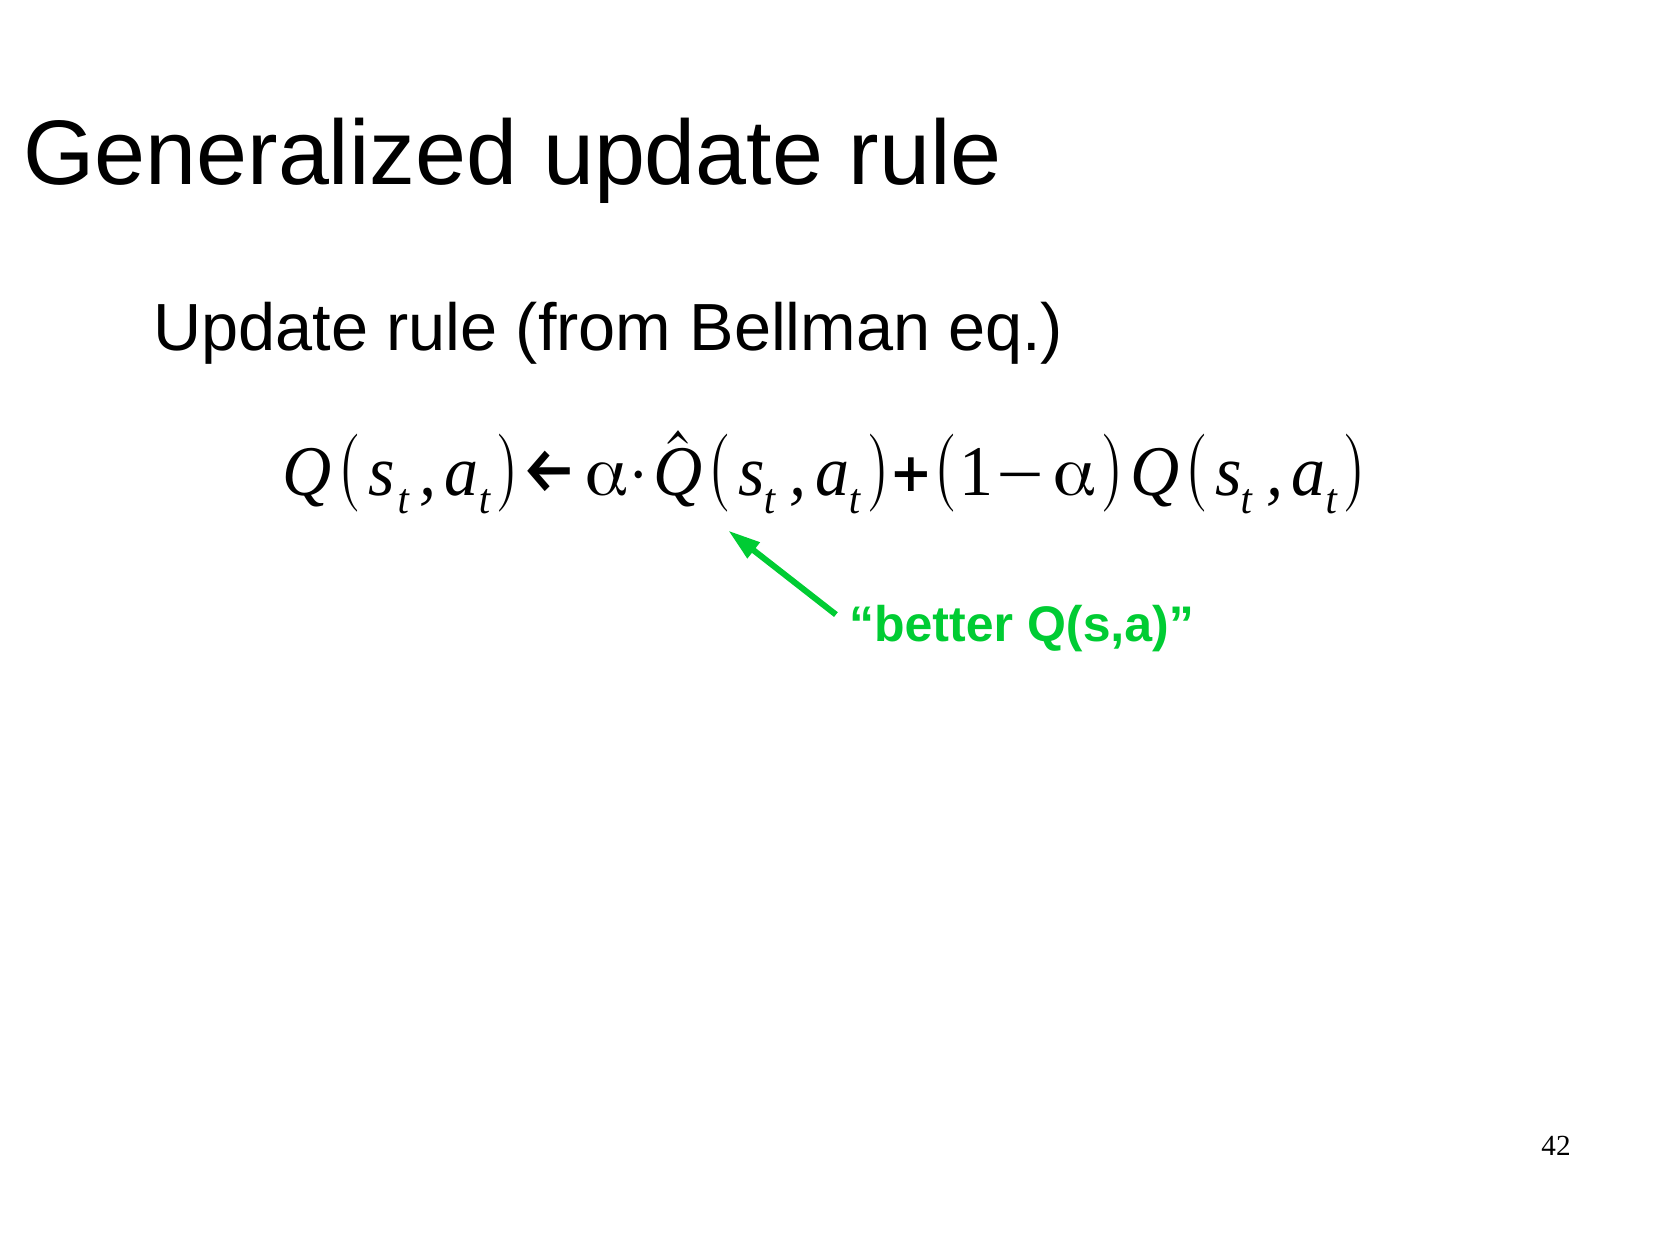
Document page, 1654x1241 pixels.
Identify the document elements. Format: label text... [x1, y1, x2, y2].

chart [265, 424, 1383, 523]
list Update rule (from Bellman eq.) [82, 290, 1571, 1010]
title Generalized update rule [23, 49, 1512, 257]
text_box “better Q(s,a)” [831, 586, 1213, 717]
